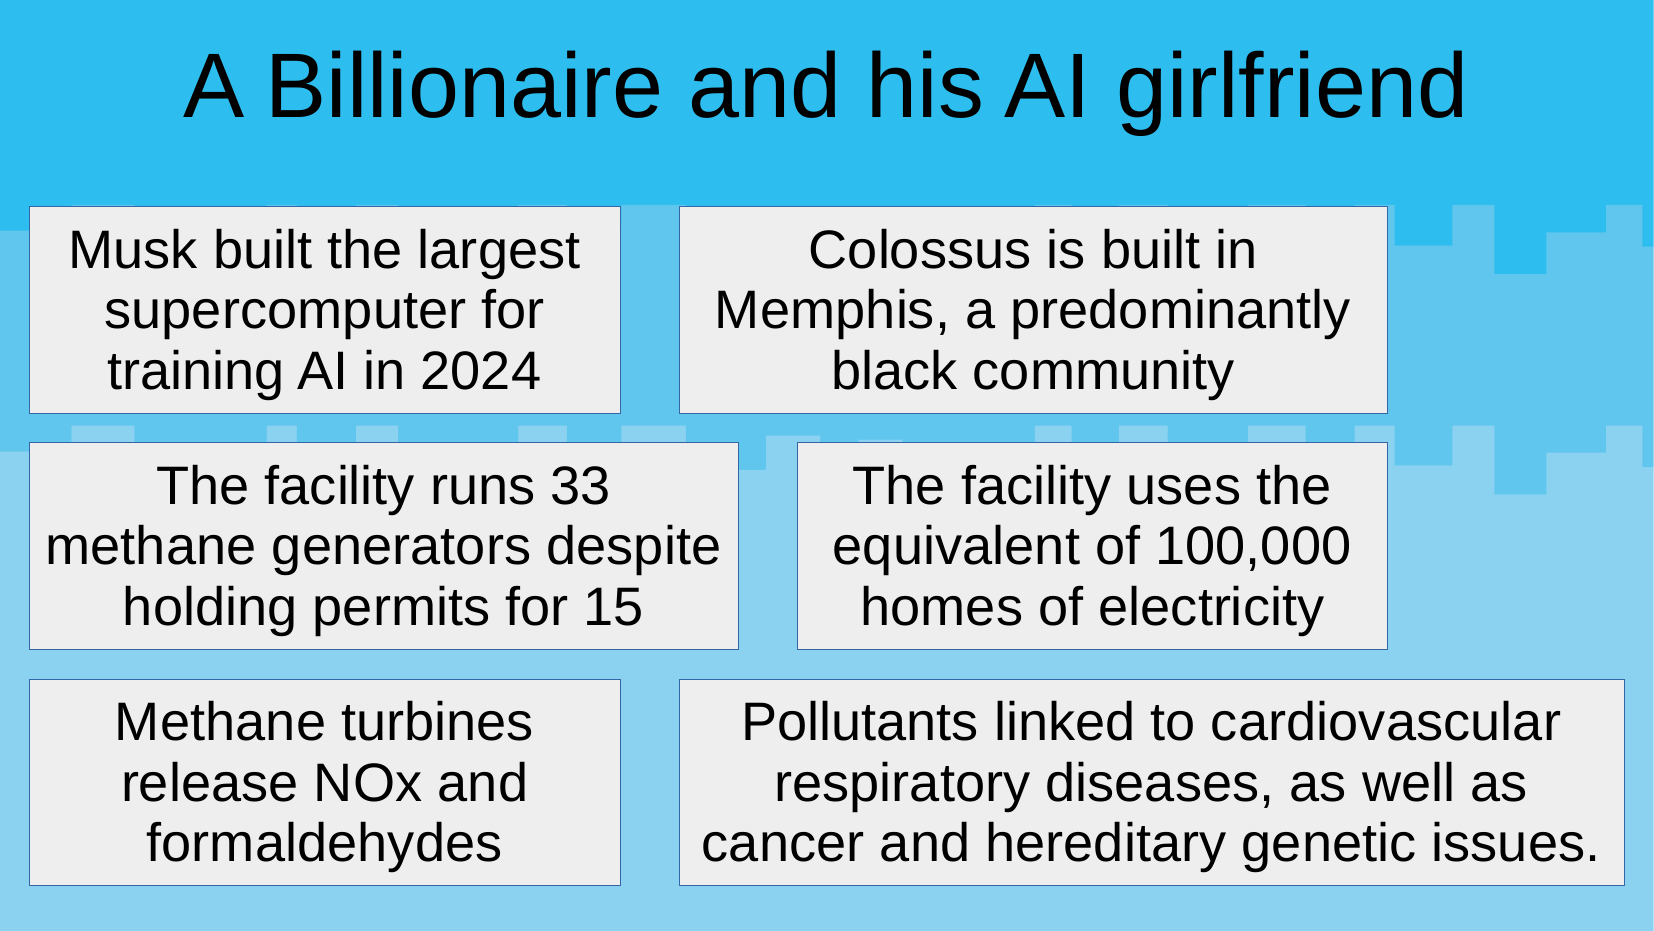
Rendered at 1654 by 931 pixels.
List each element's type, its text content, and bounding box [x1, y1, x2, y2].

text_box Colossus is built in Memphis, a predominantly black community [679, 206, 1388, 414]
title A Billionaire and his AI girlfriend [82, 7, 1571, 163]
text_box Musk built the largest supercomputer for training AI in 2024 [29, 206, 621, 414]
text_box The facility runs 33 methane generators despite holding permits for 15 [29, 442, 739, 650]
text_box Pollutants linked to cardiovascular respiratory diseases, as well as cancer and hereditary genetic issues. [679, 679, 1625, 886]
picture [0, 0, 1654, 931]
text_box Methane turbines release NOx and formaldehydes [29, 679, 621, 886]
text_box The facility uses the equivalent of 100,000 homes of electricity [797, 442, 1388, 650]
